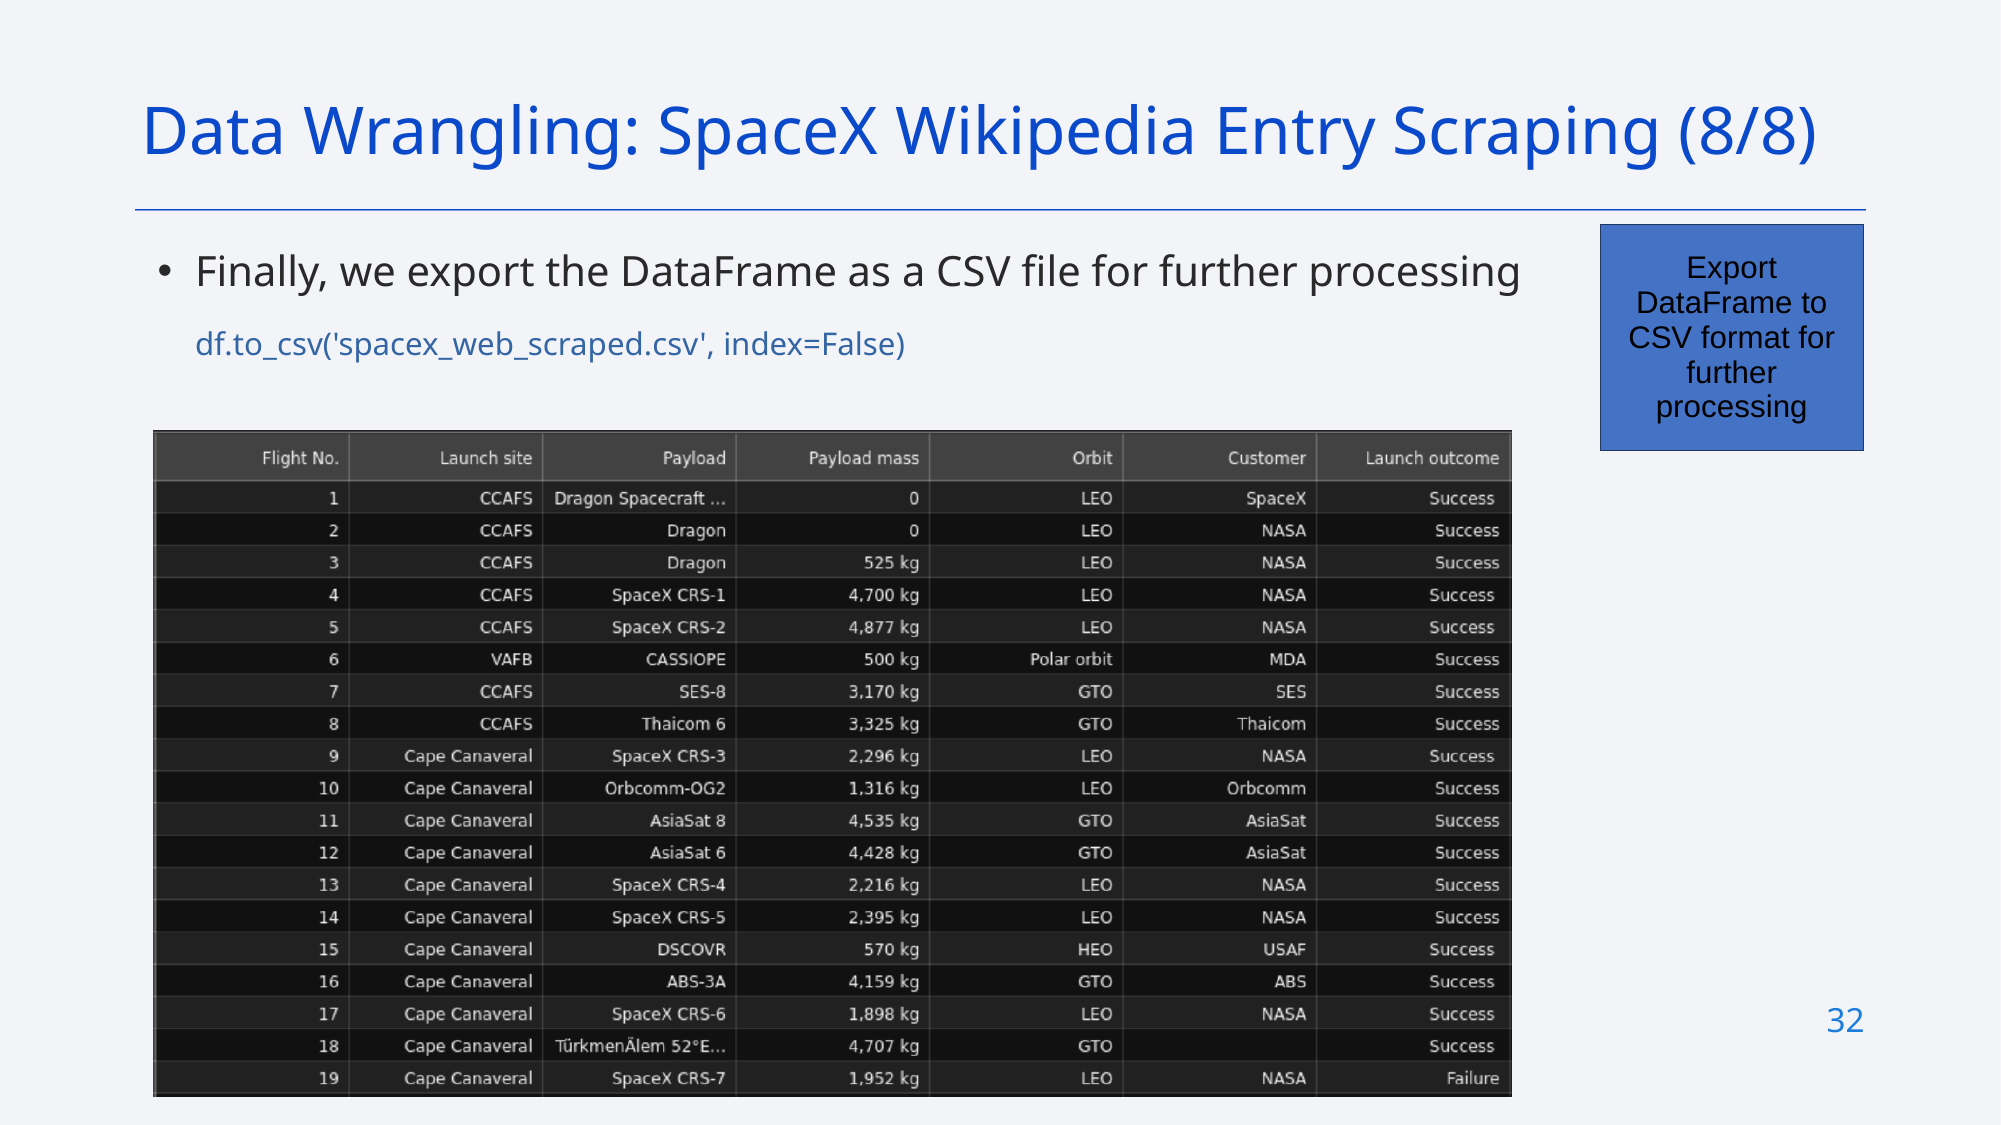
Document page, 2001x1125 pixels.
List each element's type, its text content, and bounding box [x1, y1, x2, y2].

text_box Export DataFrame to CSV format for further processing [1600, 224, 1864, 451]
picture [0, 0, 2001, 1125]
list Finally, we export the DataFrame as a CSV file for further processing df.to_csv('spacex_web_scraped.csv', index=False) [142, 237, 1576, 376]
text_box Data Wrangling: SpaceX Wikipedia Entry Scraping (8/8) [126, 88, 1852, 179]
